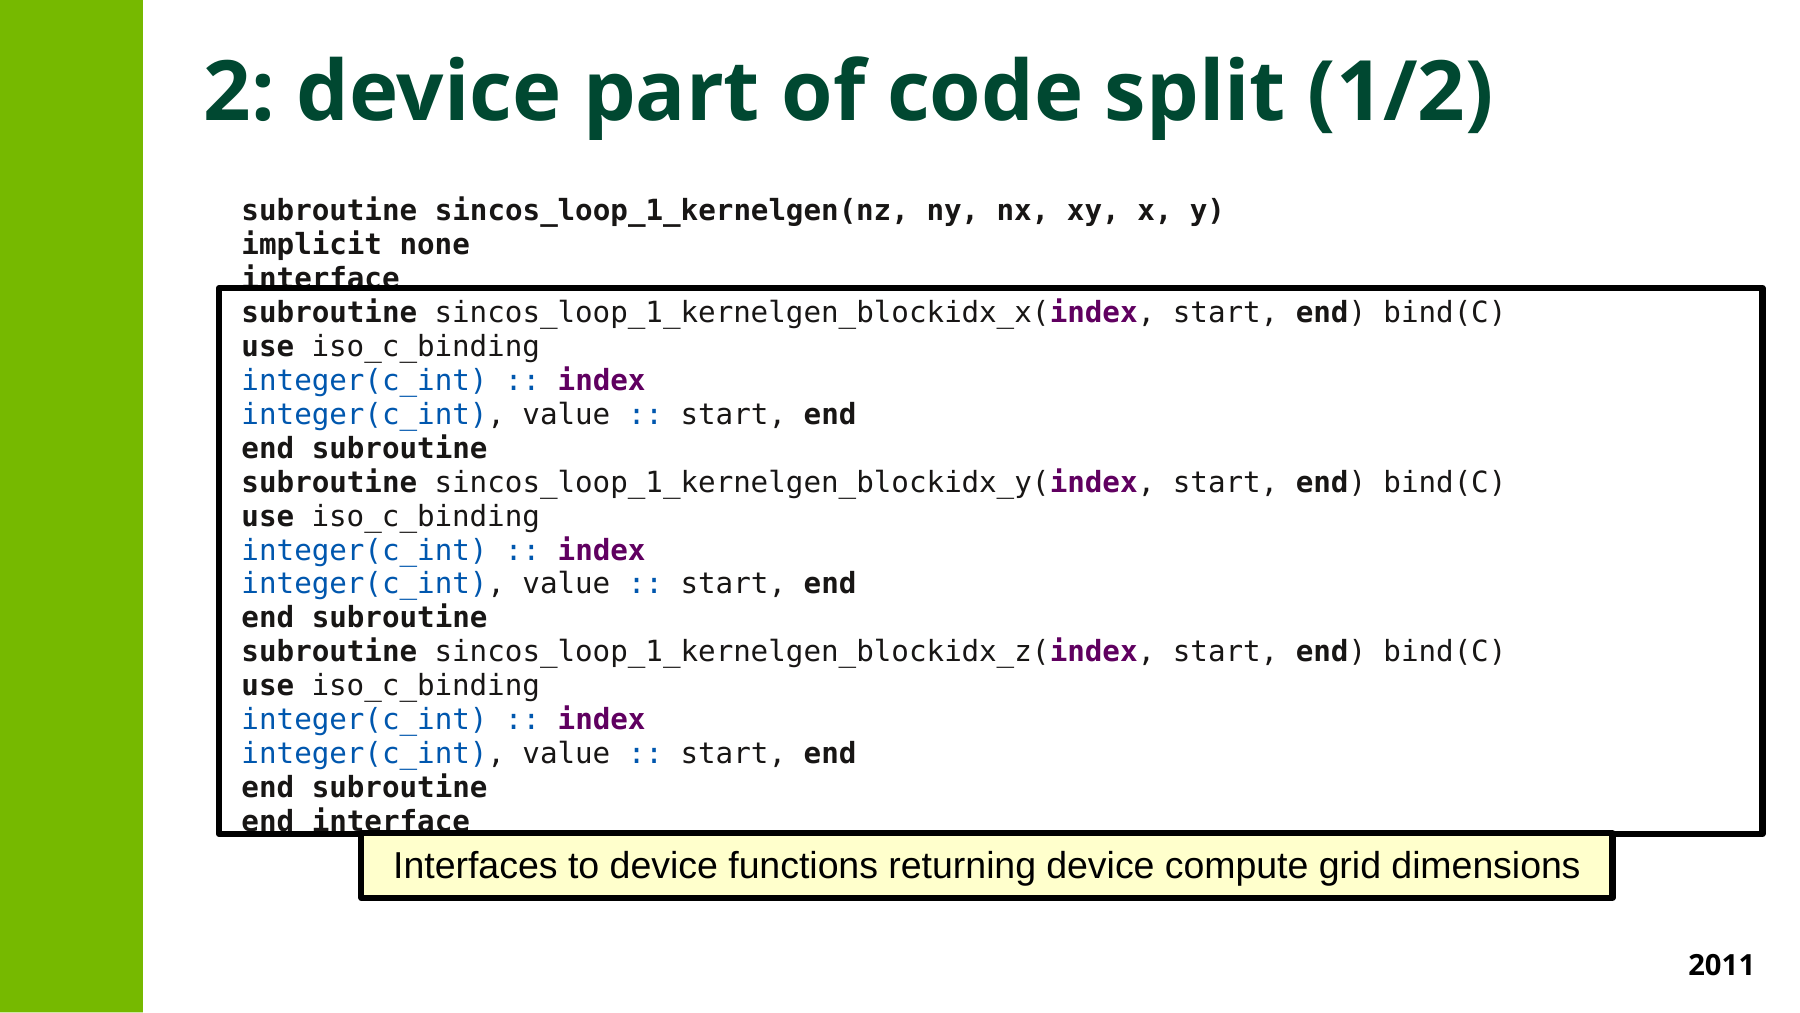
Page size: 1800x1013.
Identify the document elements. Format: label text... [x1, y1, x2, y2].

title 2: device part of code split (1/2) [188, 40, 1733, 211]
text_box Interfaces to device functions returning device compute grid dimensions [361, 833, 1613, 898]
chart [240, 193, 1738, 285]
chart [240, 837, 1738, 1013]
chart [240, 291, 1738, 831]
